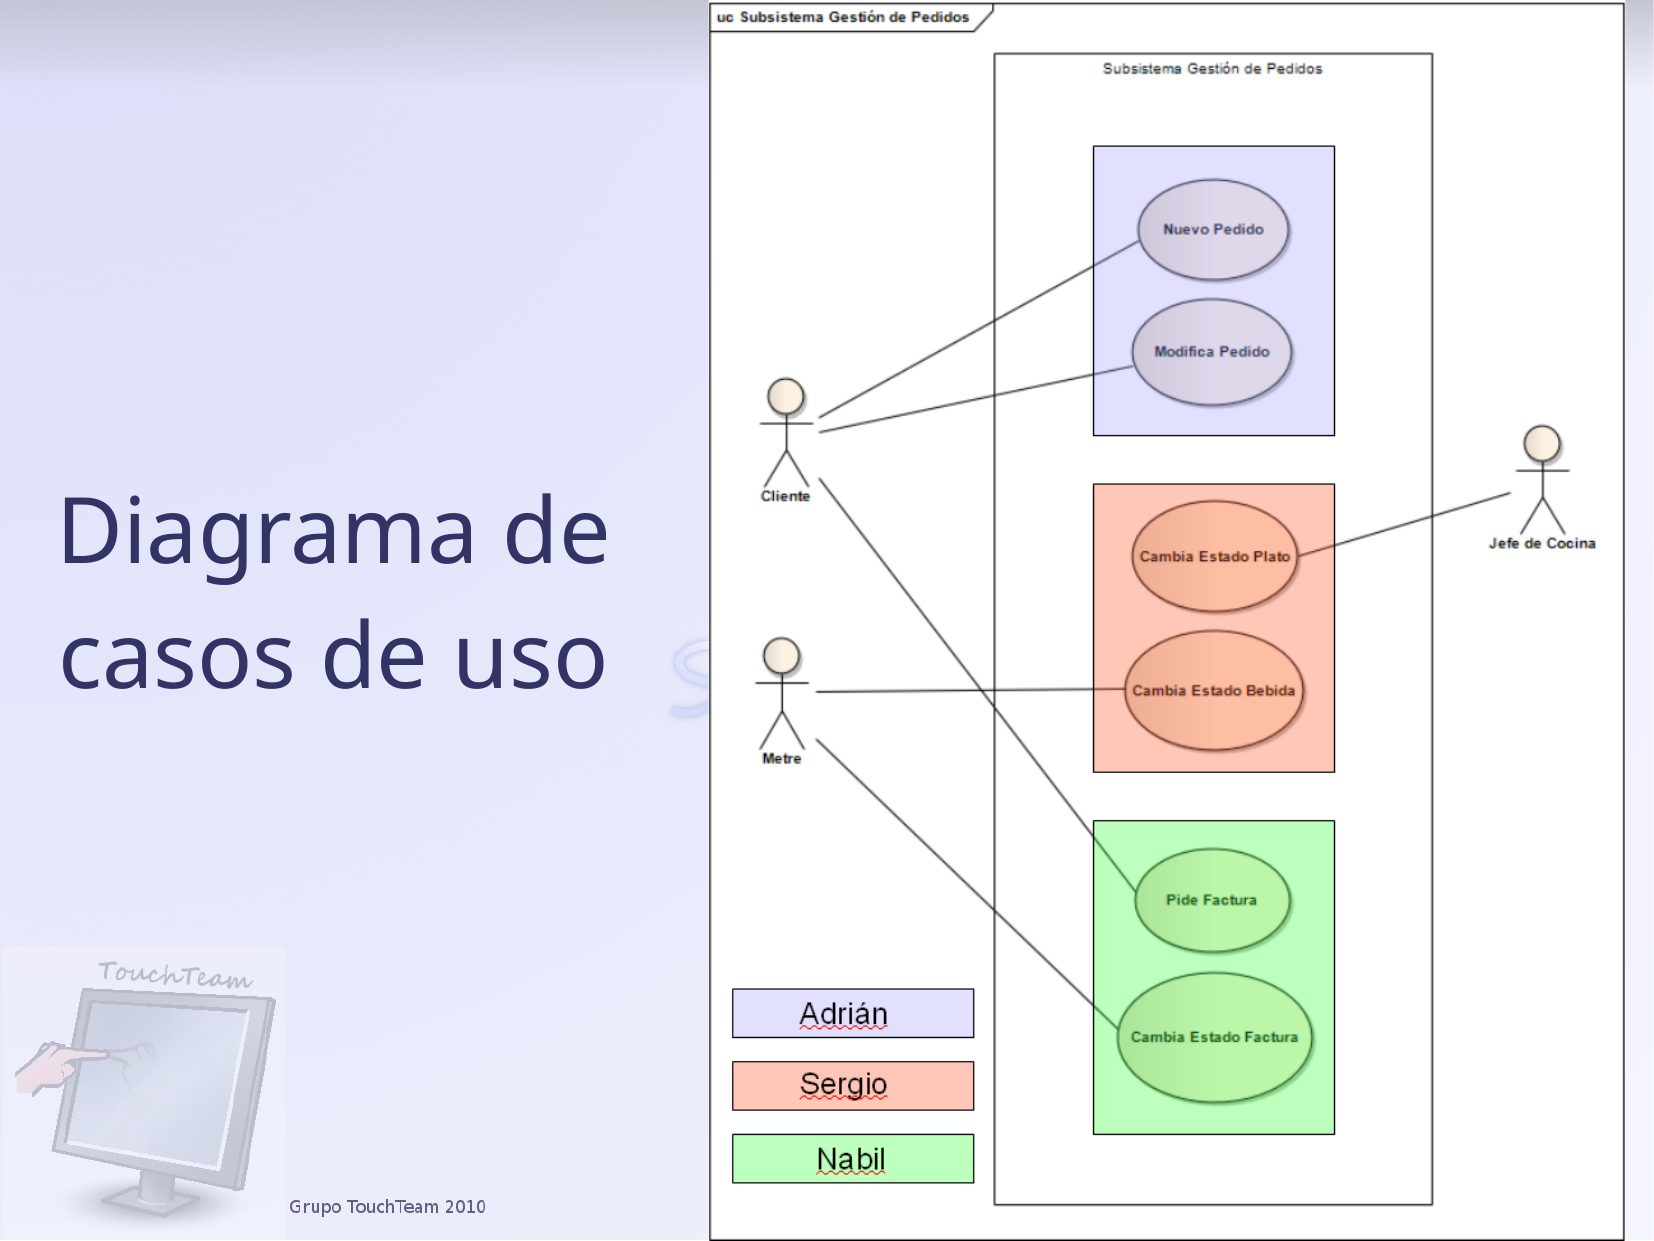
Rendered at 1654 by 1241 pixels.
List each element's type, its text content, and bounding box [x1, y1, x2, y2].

picture [0, 0, 1654, 1241]
title Diagrama de casos de uso [47, 147, 621, 1034]
